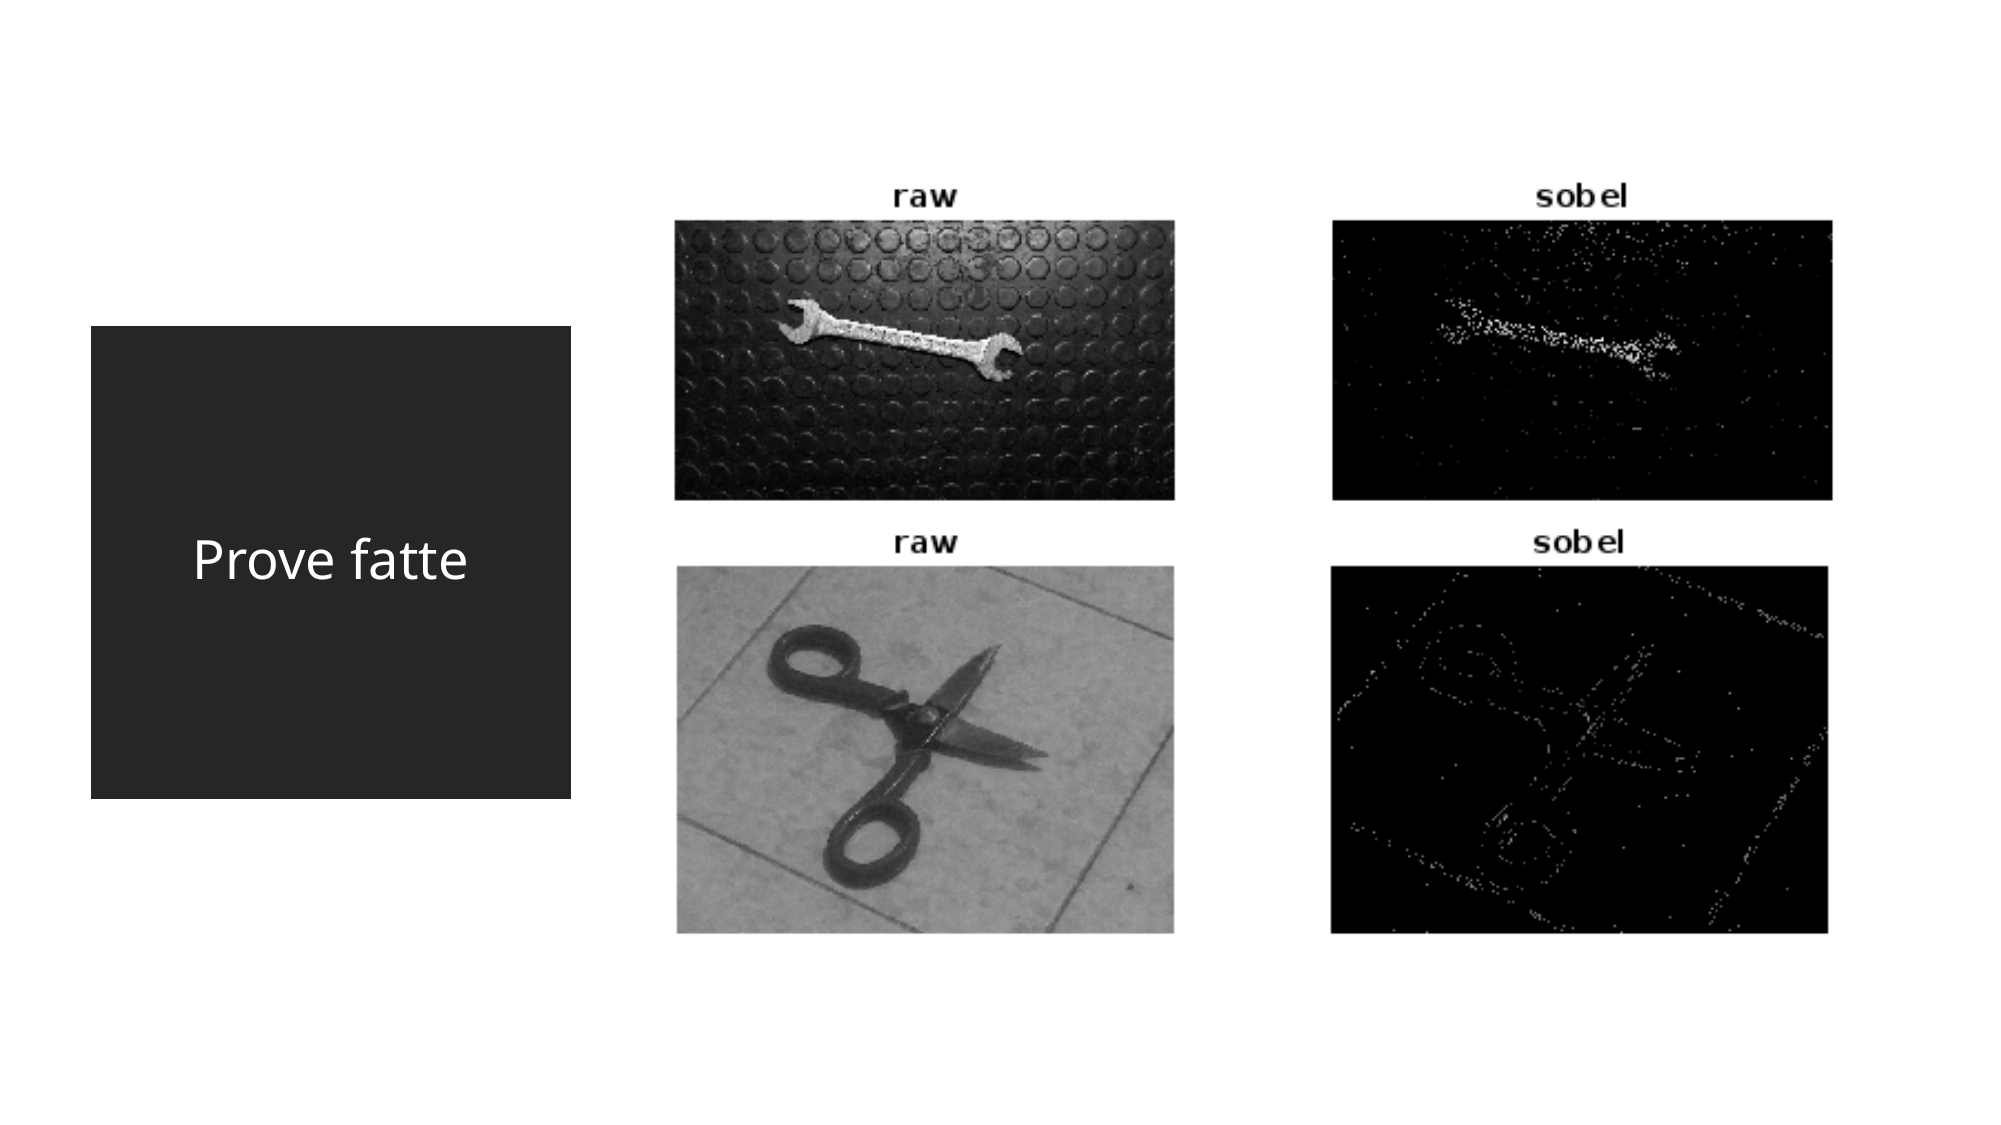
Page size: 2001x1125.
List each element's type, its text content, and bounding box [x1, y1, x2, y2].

title Prove fatte [105, 340, 557, 785]
picture [662, 179, 1842, 513]
picture [662, 521, 1842, 945]
